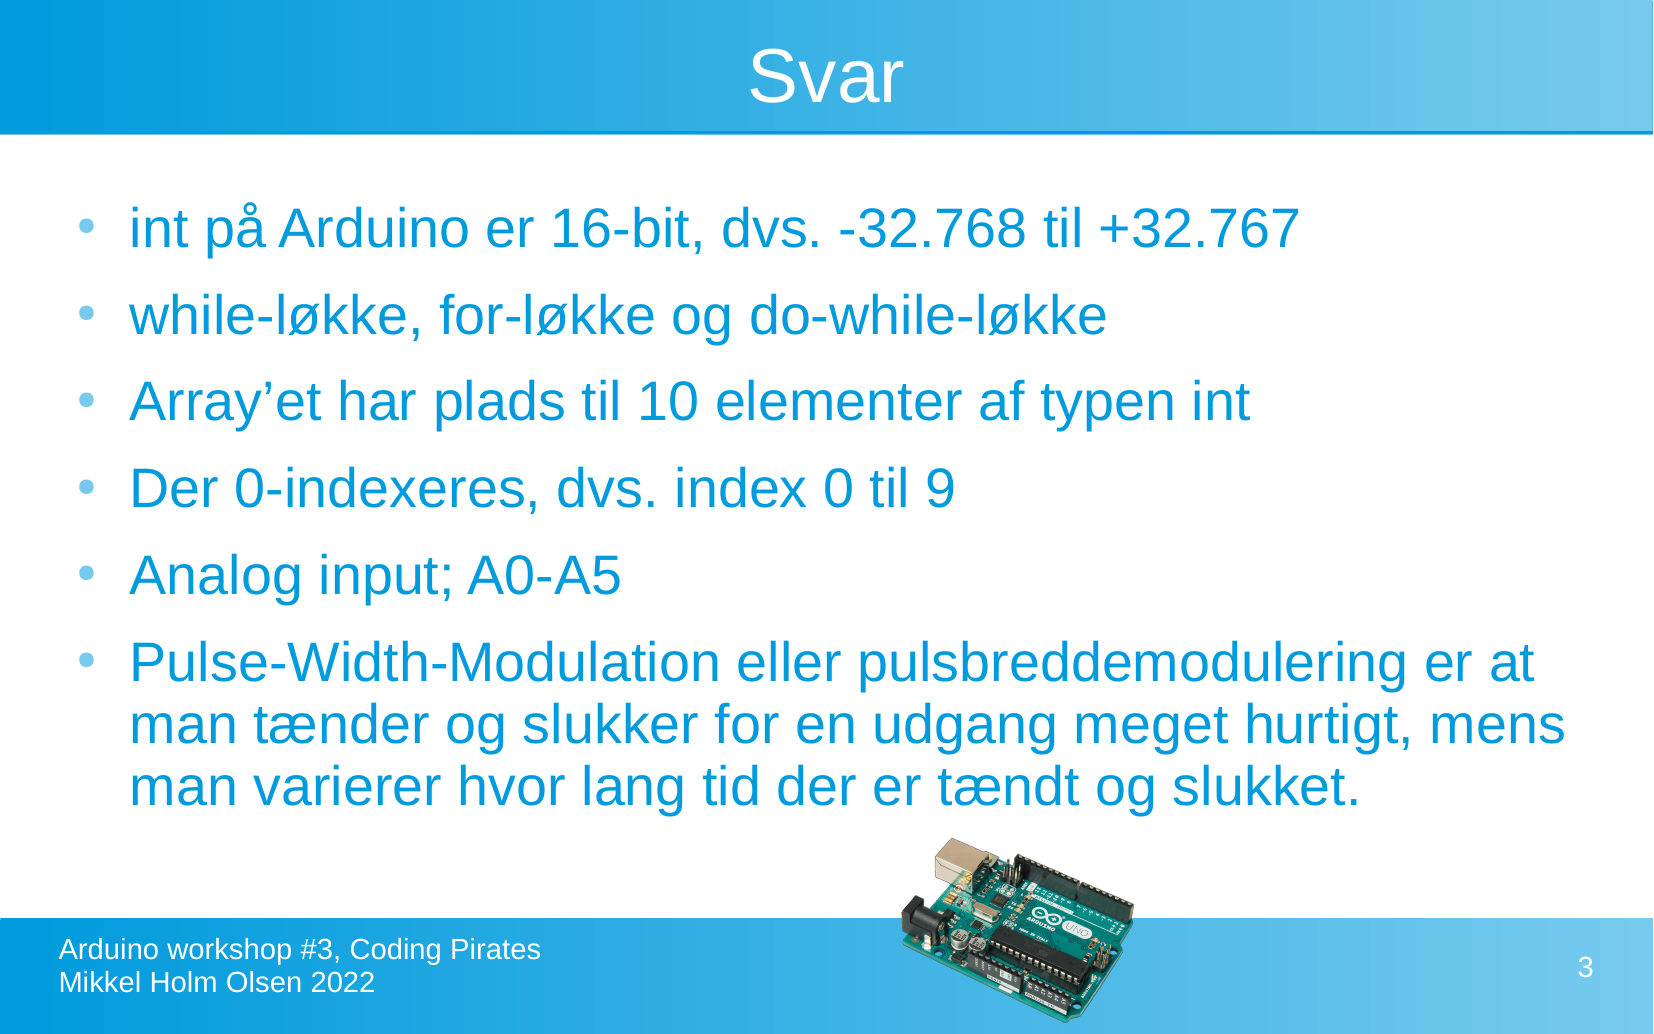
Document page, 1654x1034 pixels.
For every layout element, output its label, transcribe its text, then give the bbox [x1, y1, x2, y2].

title Svar [58, 32, 1594, 120]
picture [900, 854, 1138, 1024]
list int på Arduino er 16-bit, dvs. -32.768 til +32.767 while-løkke, for-løkke og do-while-løkke Array’et har plads til 10 elementer af typen int Der 0-indexeres, dvs. index 0 til 9 Analog input; A0-A5 Pulse-Width-Modulation eller pulsbreddemodulering er at man tænder og slukker for en udgang meget hurtigt, mens man varierer hvor lang tid der er tændt og slukket. [58, 196, 1594, 854]
